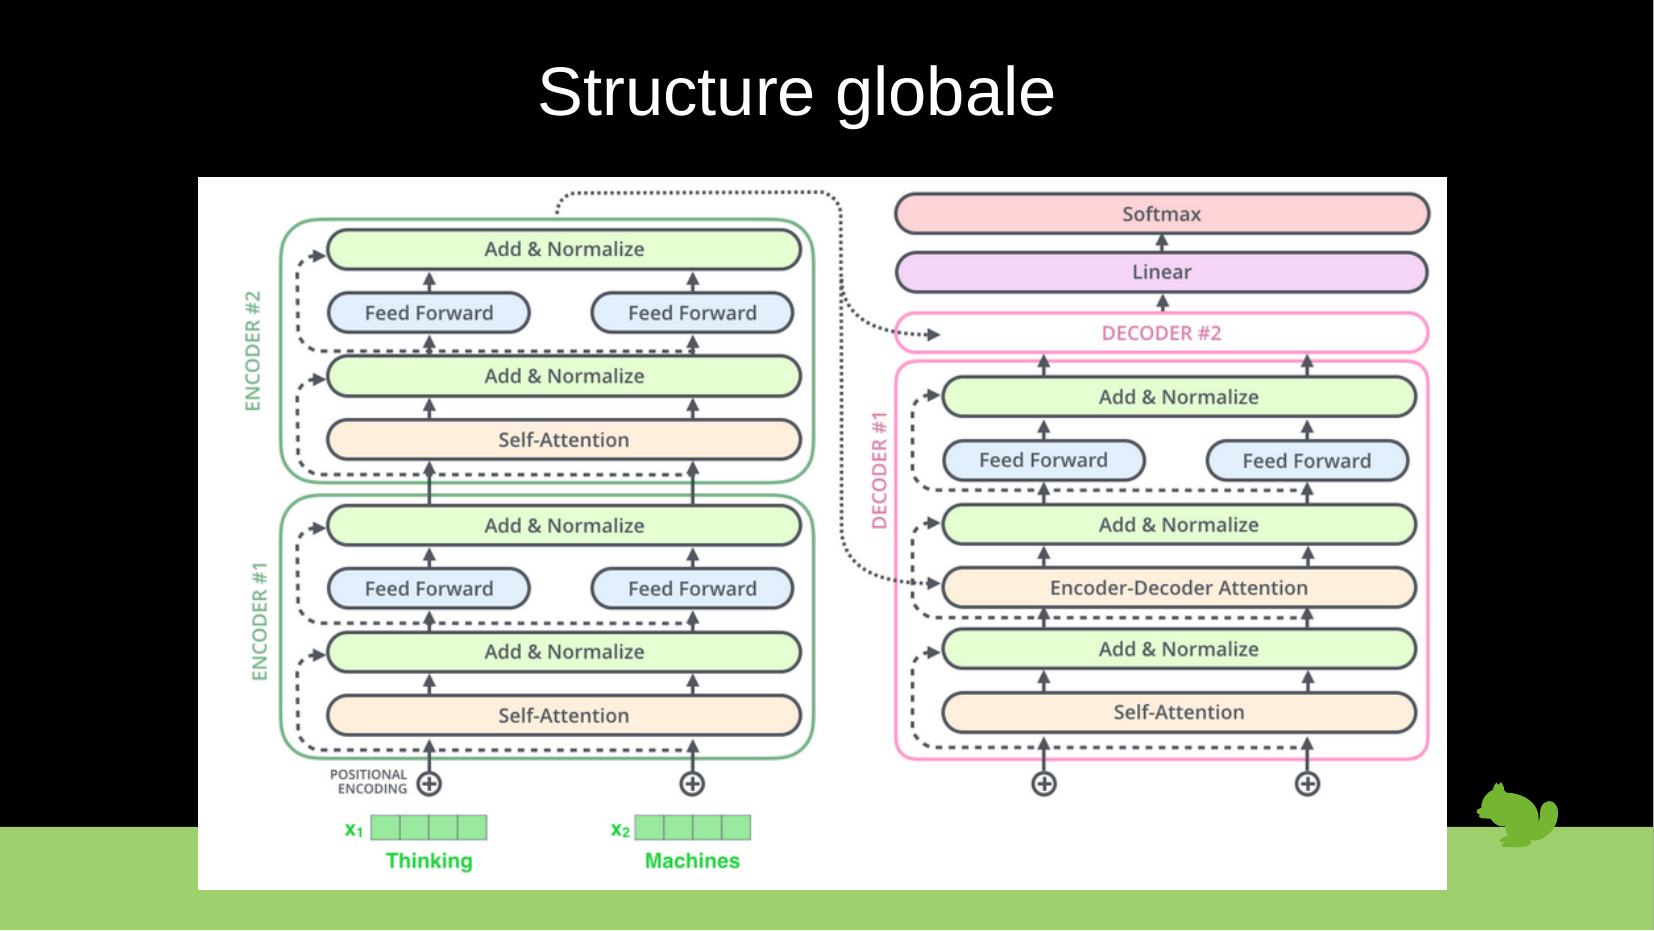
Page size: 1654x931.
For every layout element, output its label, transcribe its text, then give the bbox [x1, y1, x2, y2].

picture [198, 177, 1447, 890]
title Structure globale [59, 17, 1536, 166]
